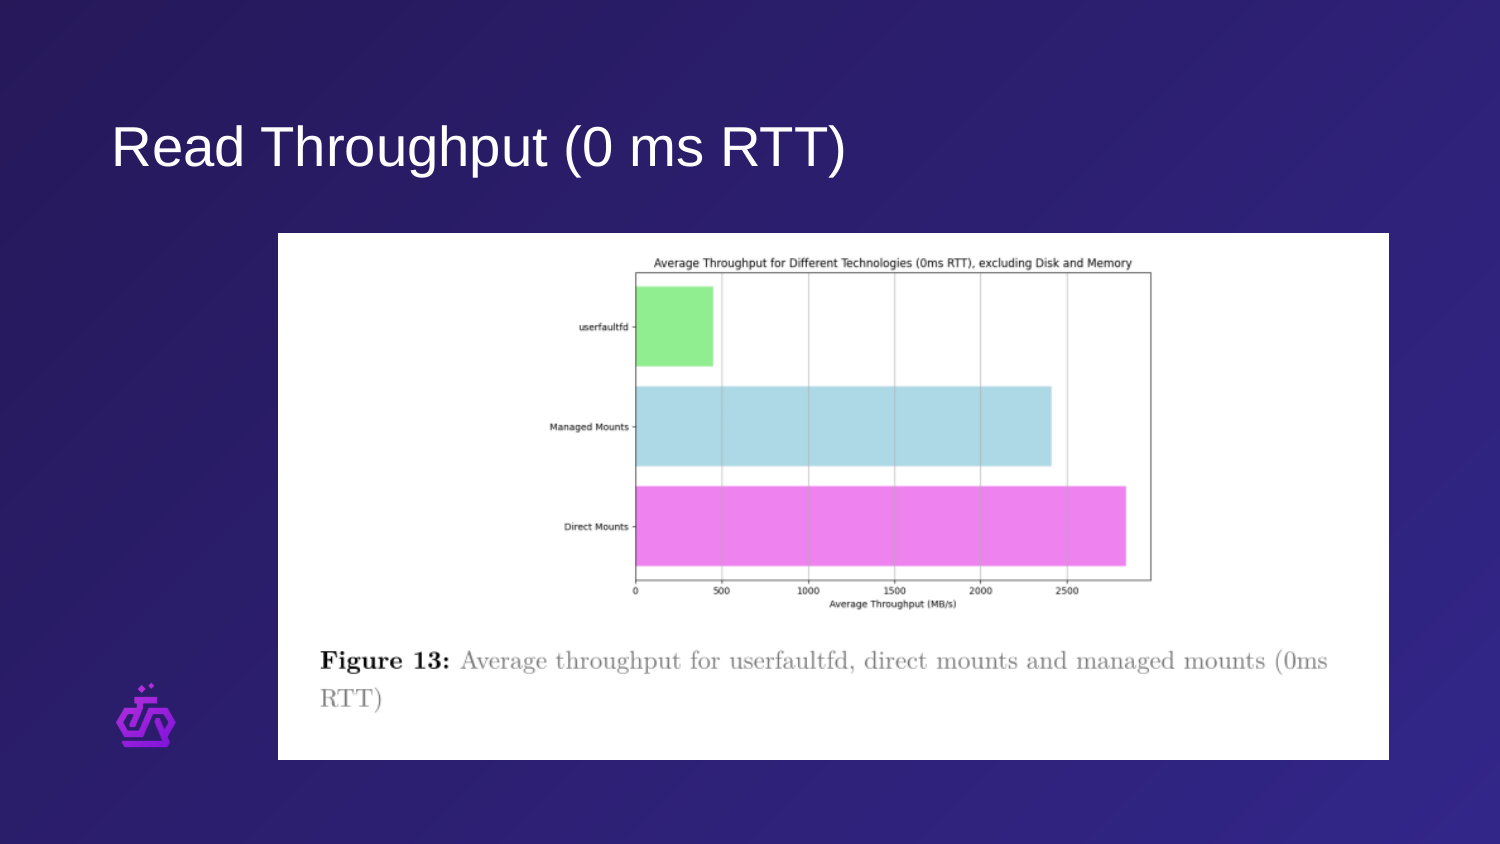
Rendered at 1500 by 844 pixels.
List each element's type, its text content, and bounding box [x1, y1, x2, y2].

text_box Read Throughput (0 ms RTT) [96, 77, 1419, 210]
picture [96, 661, 188, 773]
picture [278, 233, 1389, 760]
